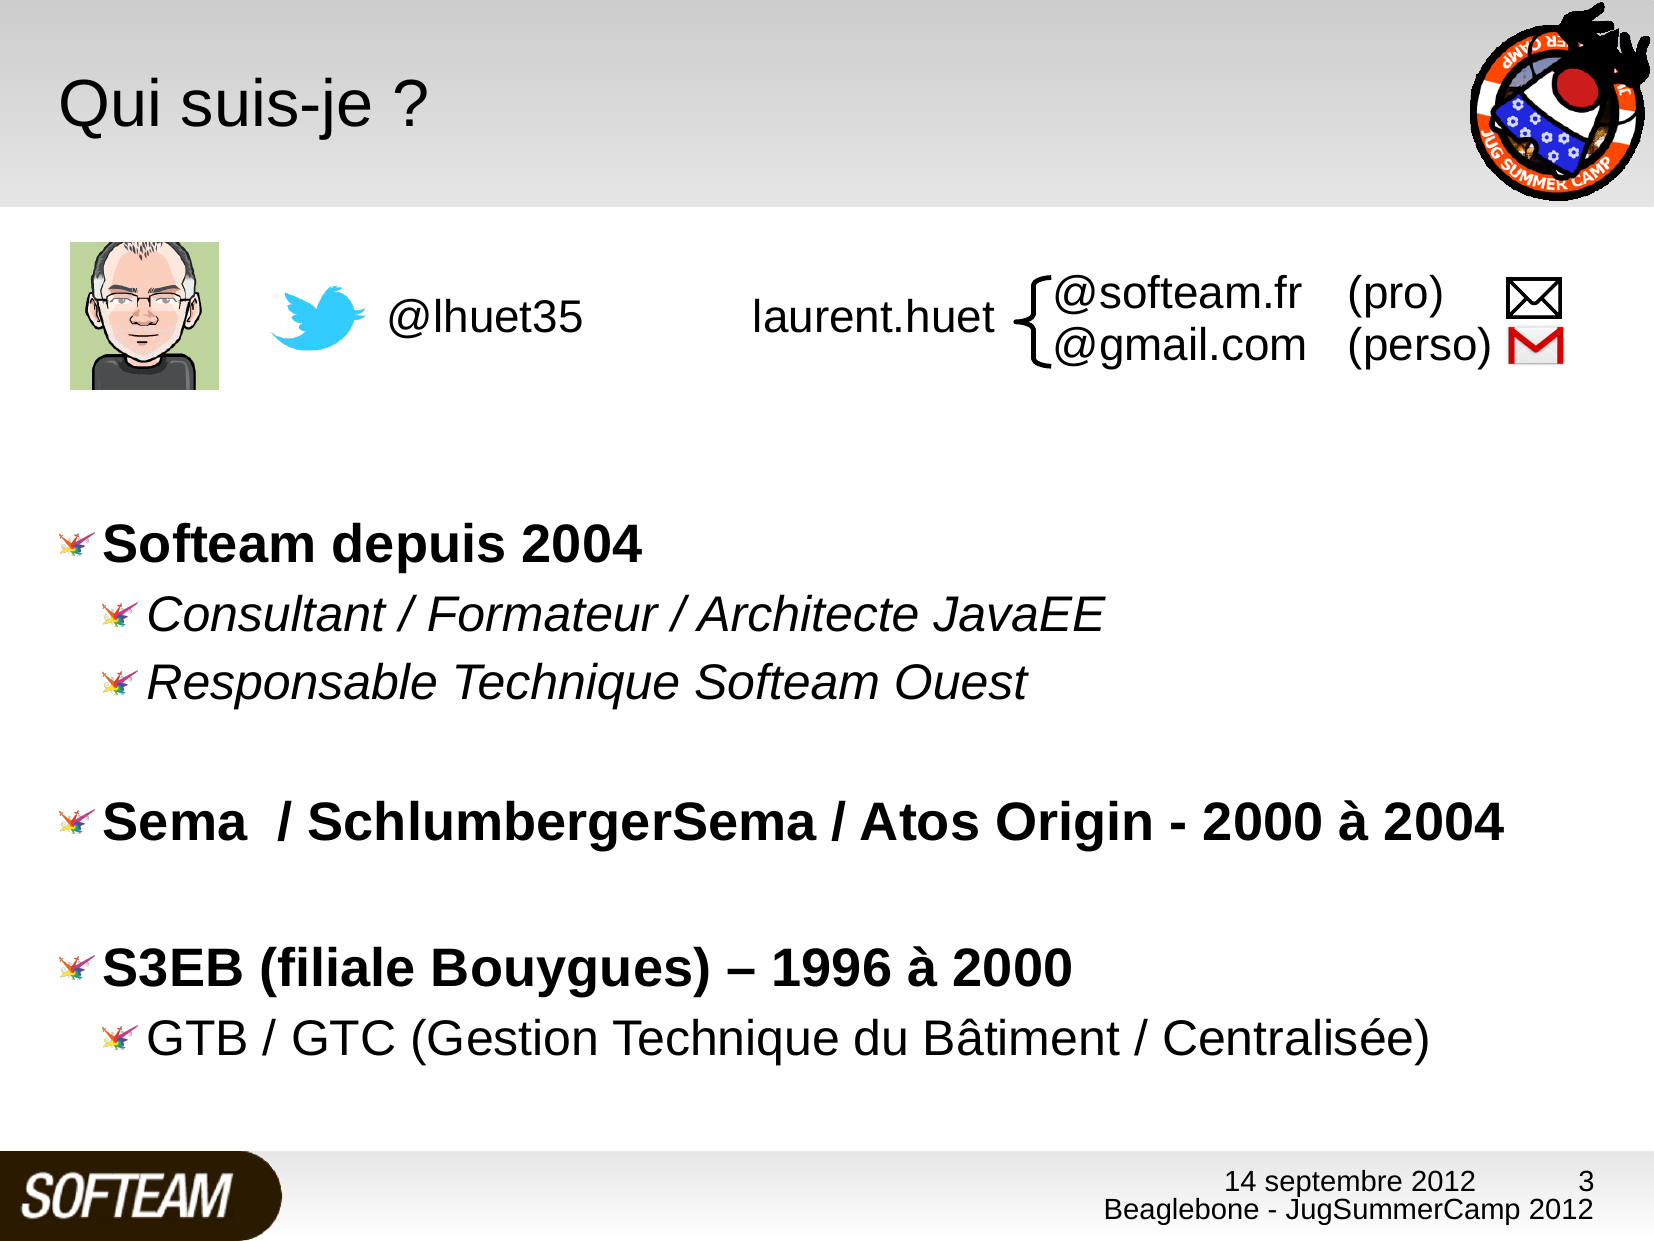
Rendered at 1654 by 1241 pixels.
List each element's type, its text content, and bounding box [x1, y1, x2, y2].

title Qui suis-je ? [59, 29, 1359, 178]
picture [70, 242, 219, 390]
text_box @lhuet35 [372, 283, 599, 350]
picture [0, 1151, 286, 1241]
picture [252, 252, 384, 384]
picture [1506, 324, 1566, 367]
text_box laurent.huet [738, 283, 1011, 350]
picture [1465, 0, 1654, 207]
text_box @softeam.fr (pro) @gmail.com (perso) [1037, 259, 1636, 378]
picture [1506, 277, 1562, 319]
list Softeam depuis 2004 Consultant / Formateur / Architecte JavaEE Responsable Technique Softeam Ouest Sema / SchlumbergerSema / Atos Origin - 2000 à 2004 S3EB (filiale Bouygues) – 1996 à 2000 GTB / GTC (Gestion Technique du Bâtiment / Centralisée) [59, 513, 1654, 1122]
